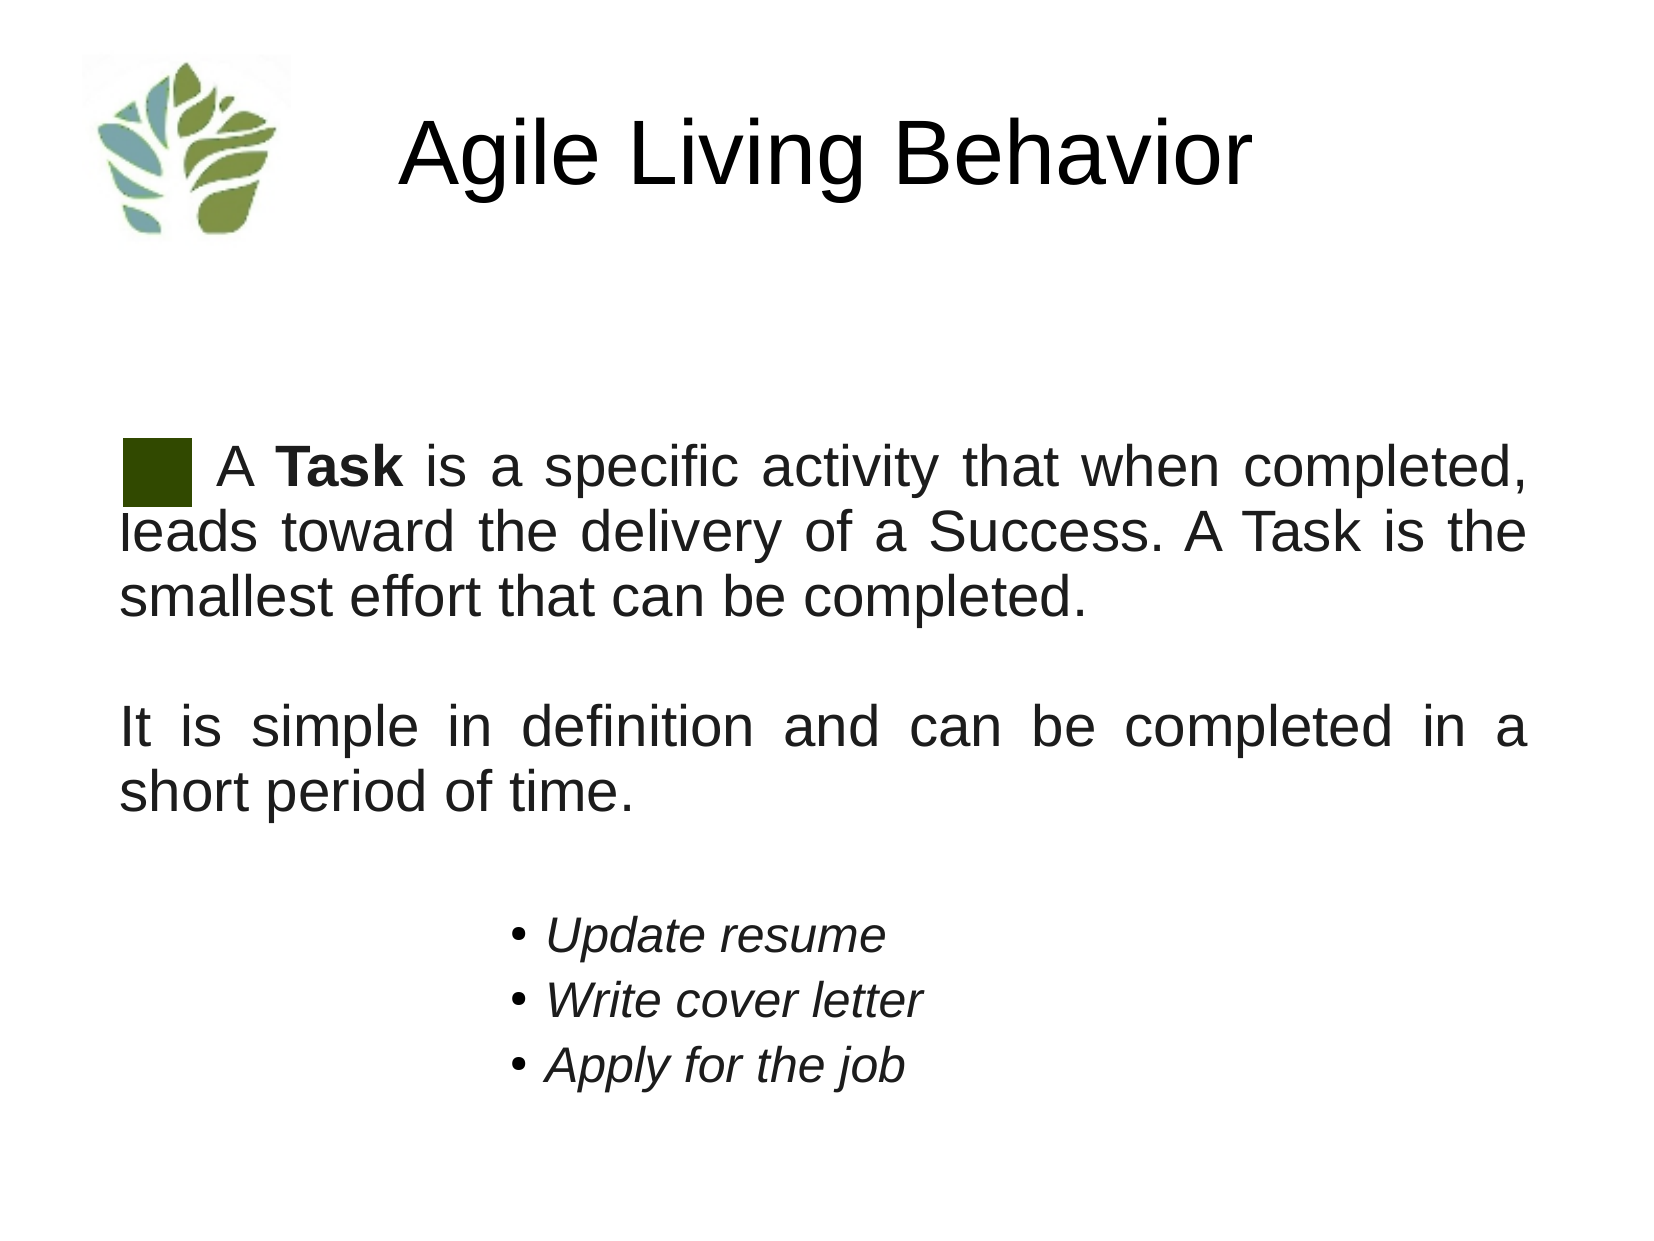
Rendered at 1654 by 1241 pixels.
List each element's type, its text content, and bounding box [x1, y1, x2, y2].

text_box Write cover letter [495, 965, 1216, 1029]
text_box Apply for the job [495, 1029, 1216, 1101]
picture [82, 49, 291, 258]
text_box A Task is a specific activity that when completed, leads toward the delivery of a Success. A Task is the smallest effort that can be completed. It is simple in definition and can be completed in a short period of time. [105, 426, 1546, 841]
title Agile Living Behavior [291, 49, 1571, 257]
text_box Update resume [495, 900, 1216, 965]
text_box [120, 435, 196, 511]
